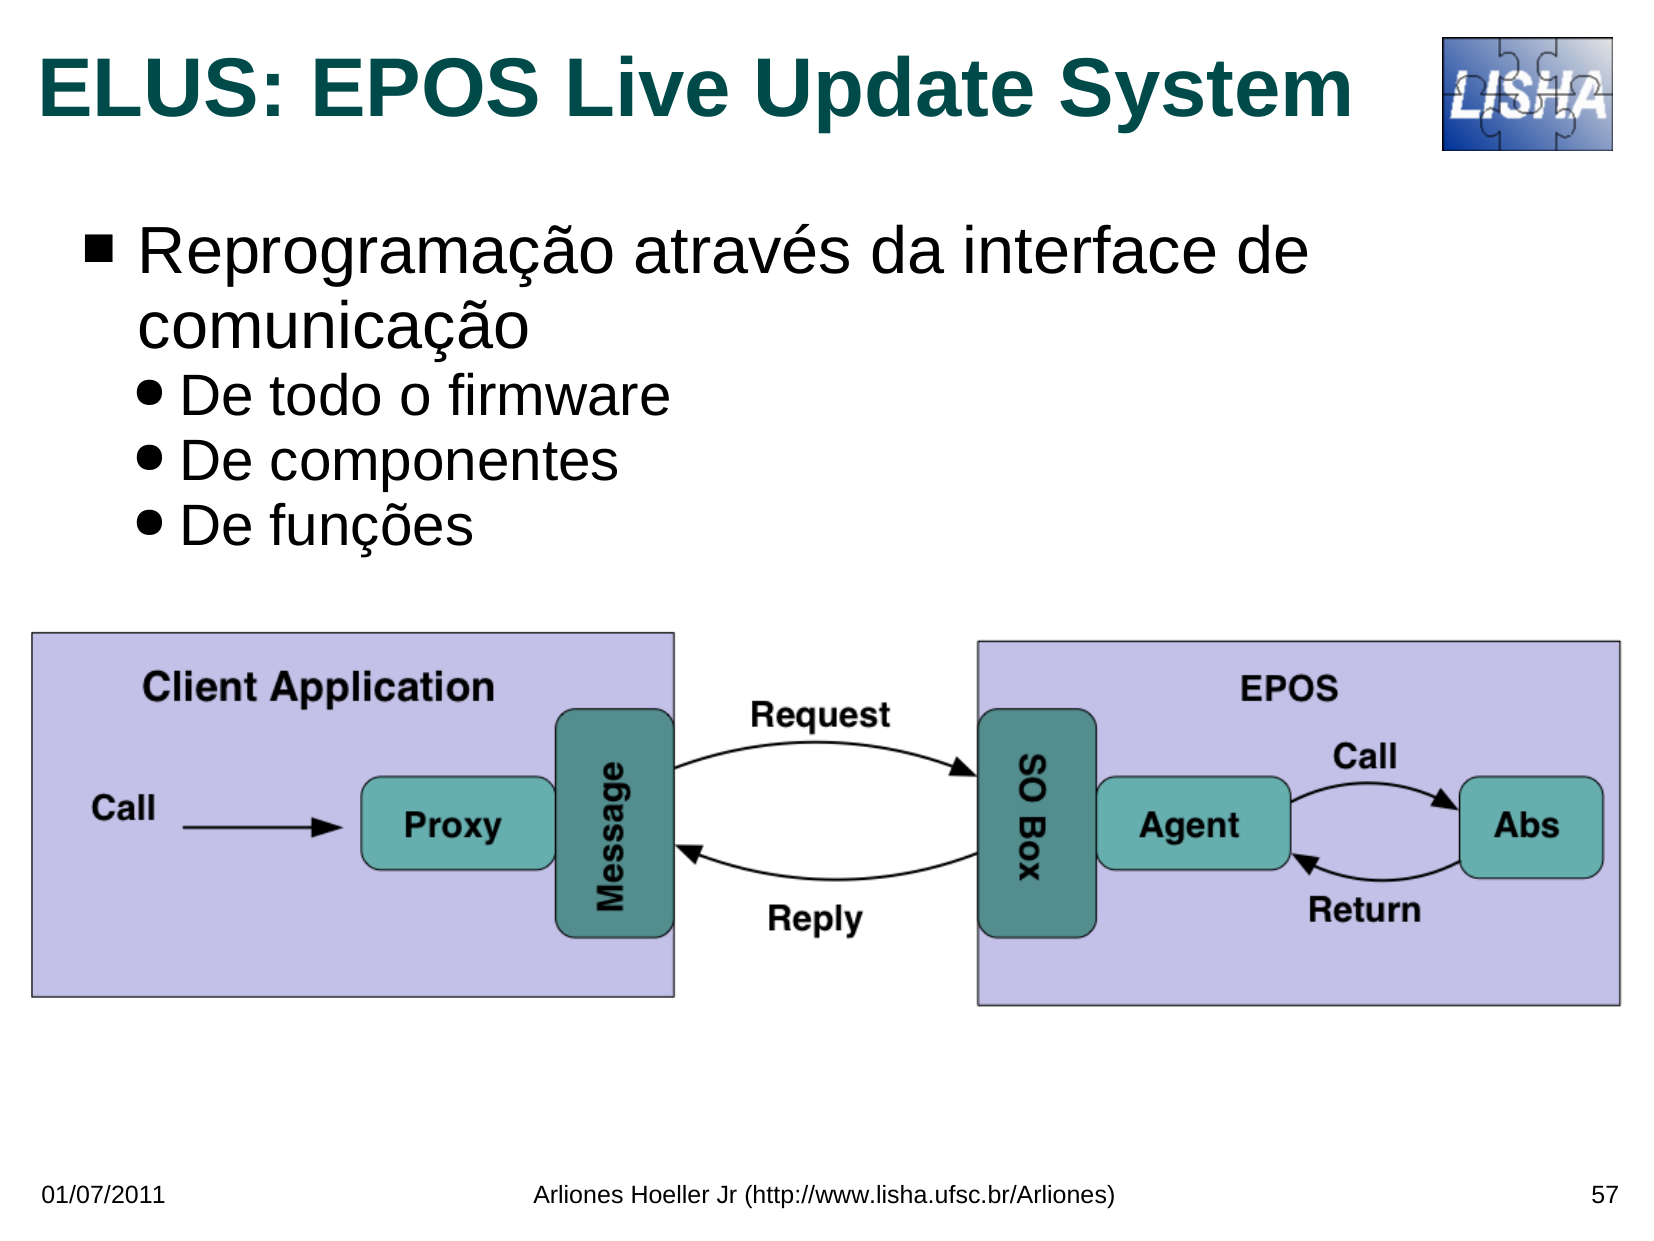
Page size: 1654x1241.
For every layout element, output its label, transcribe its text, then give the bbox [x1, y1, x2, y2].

picture [1442, 37, 1613, 151]
picture [1613, 628, 1625, 1008]
list Reprogramação através da interface de comunicação De todo o firmware De componentes De funções [37, 213, 1613, 1151]
title ELUS: EPOS Live Update System [37, 37, 1426, 151]
picture [30, 628, 37, 1008]
